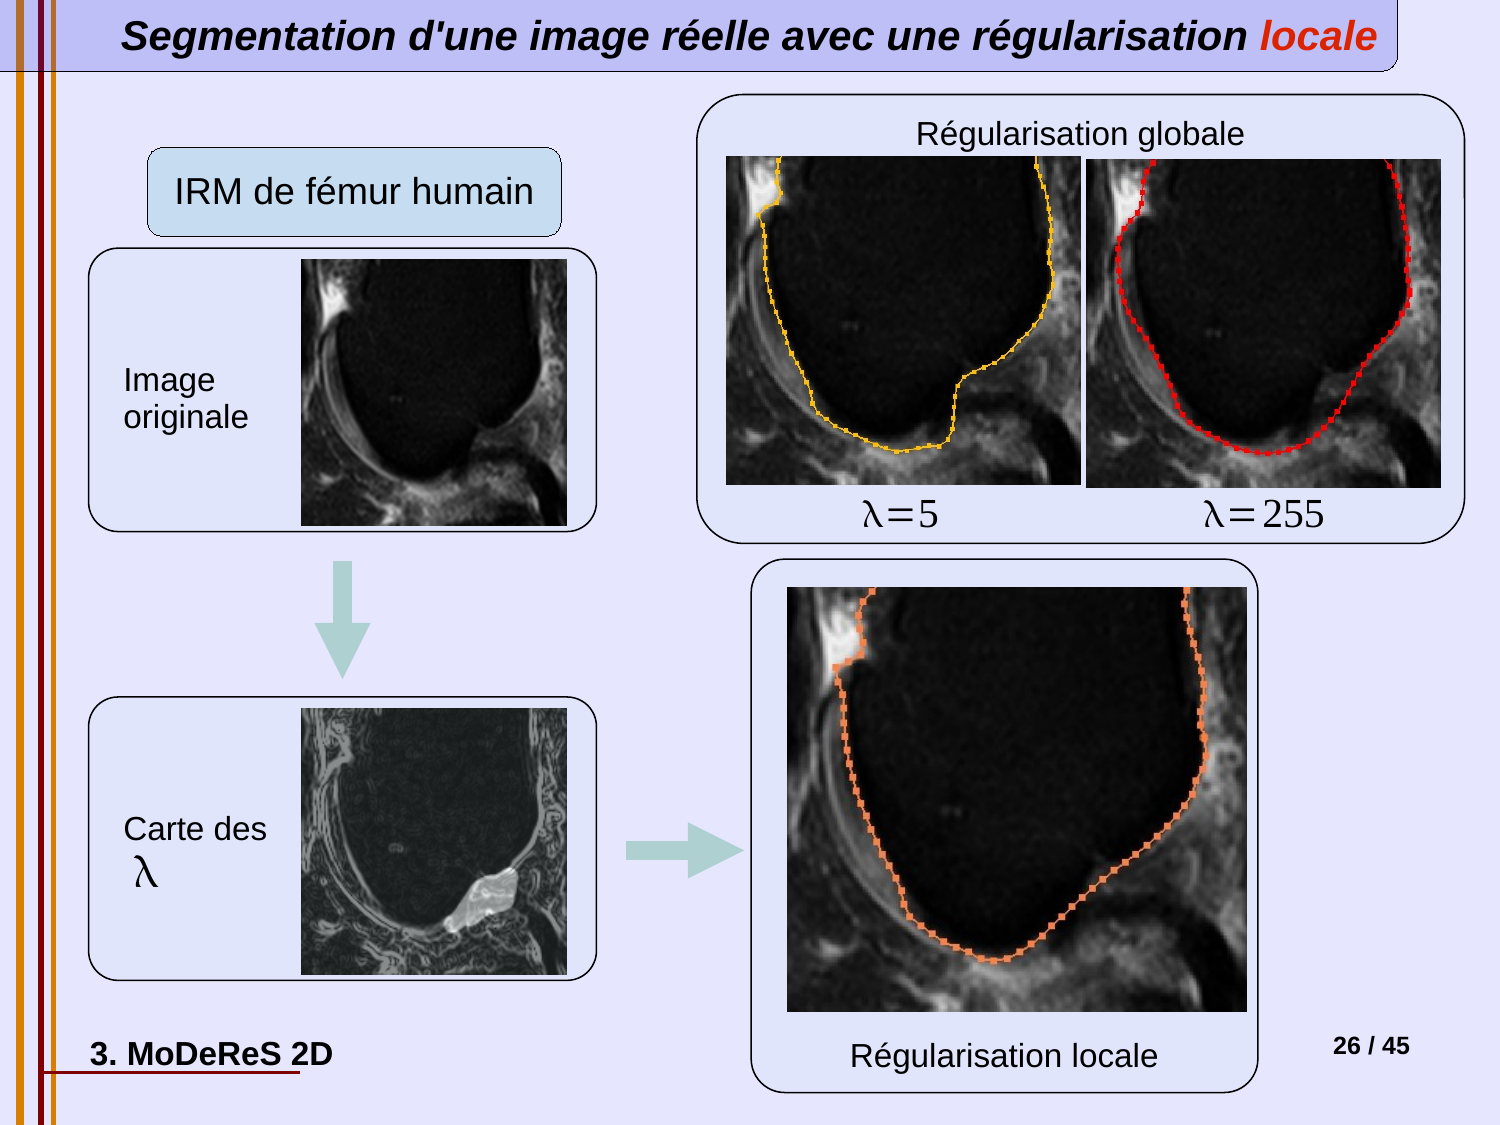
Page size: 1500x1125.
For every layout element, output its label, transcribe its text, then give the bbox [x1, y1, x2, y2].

picture [726, 156, 1081, 485]
picture [301, 259, 567, 526]
picture [787, 587, 1247, 1012]
text_box Segmentation d'une image réelle avec une régularisation locale [0, 0, 1398, 72]
text_box Régularisation globale [696, 94, 1465, 544]
chart [850, 491, 950, 538]
text_box [88, 696, 597, 981]
title 3. MoDeReS 2D [75, 1027, 597, 1080]
text_box [88, 248, 597, 532]
chart [1191, 491, 1332, 538]
text_box Régularisation locale [751, 559, 1258, 1093]
text_box IRM de fémur humain [147, 147, 562, 237]
text_box Carte des [108, 802, 302, 855]
chart [120, 844, 172, 899]
text_box Image originale [108, 353, 302, 444]
picture [1086, 159, 1441, 488]
